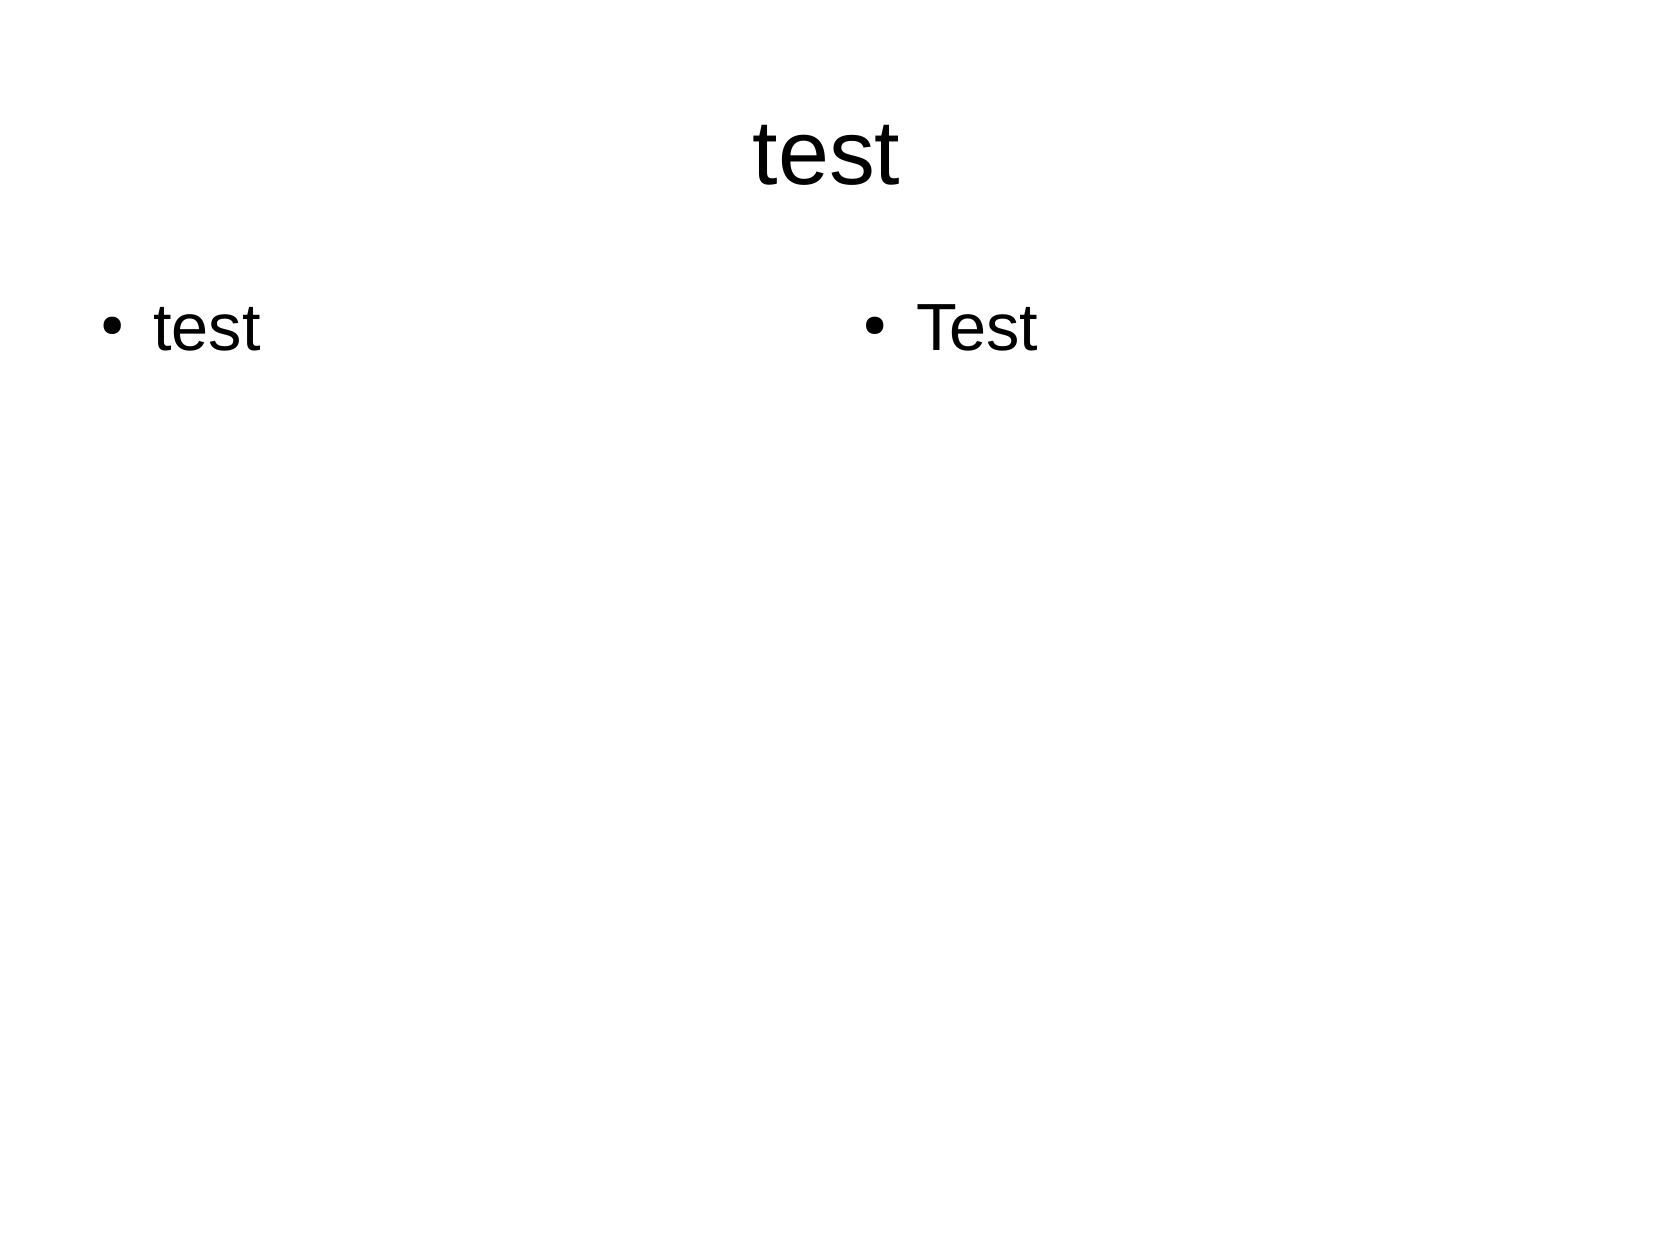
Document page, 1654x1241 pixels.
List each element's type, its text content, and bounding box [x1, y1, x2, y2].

title test [82, 49, 1571, 257]
list Test [845, 290, 1572, 1010]
list test [82, 290, 809, 1010]
